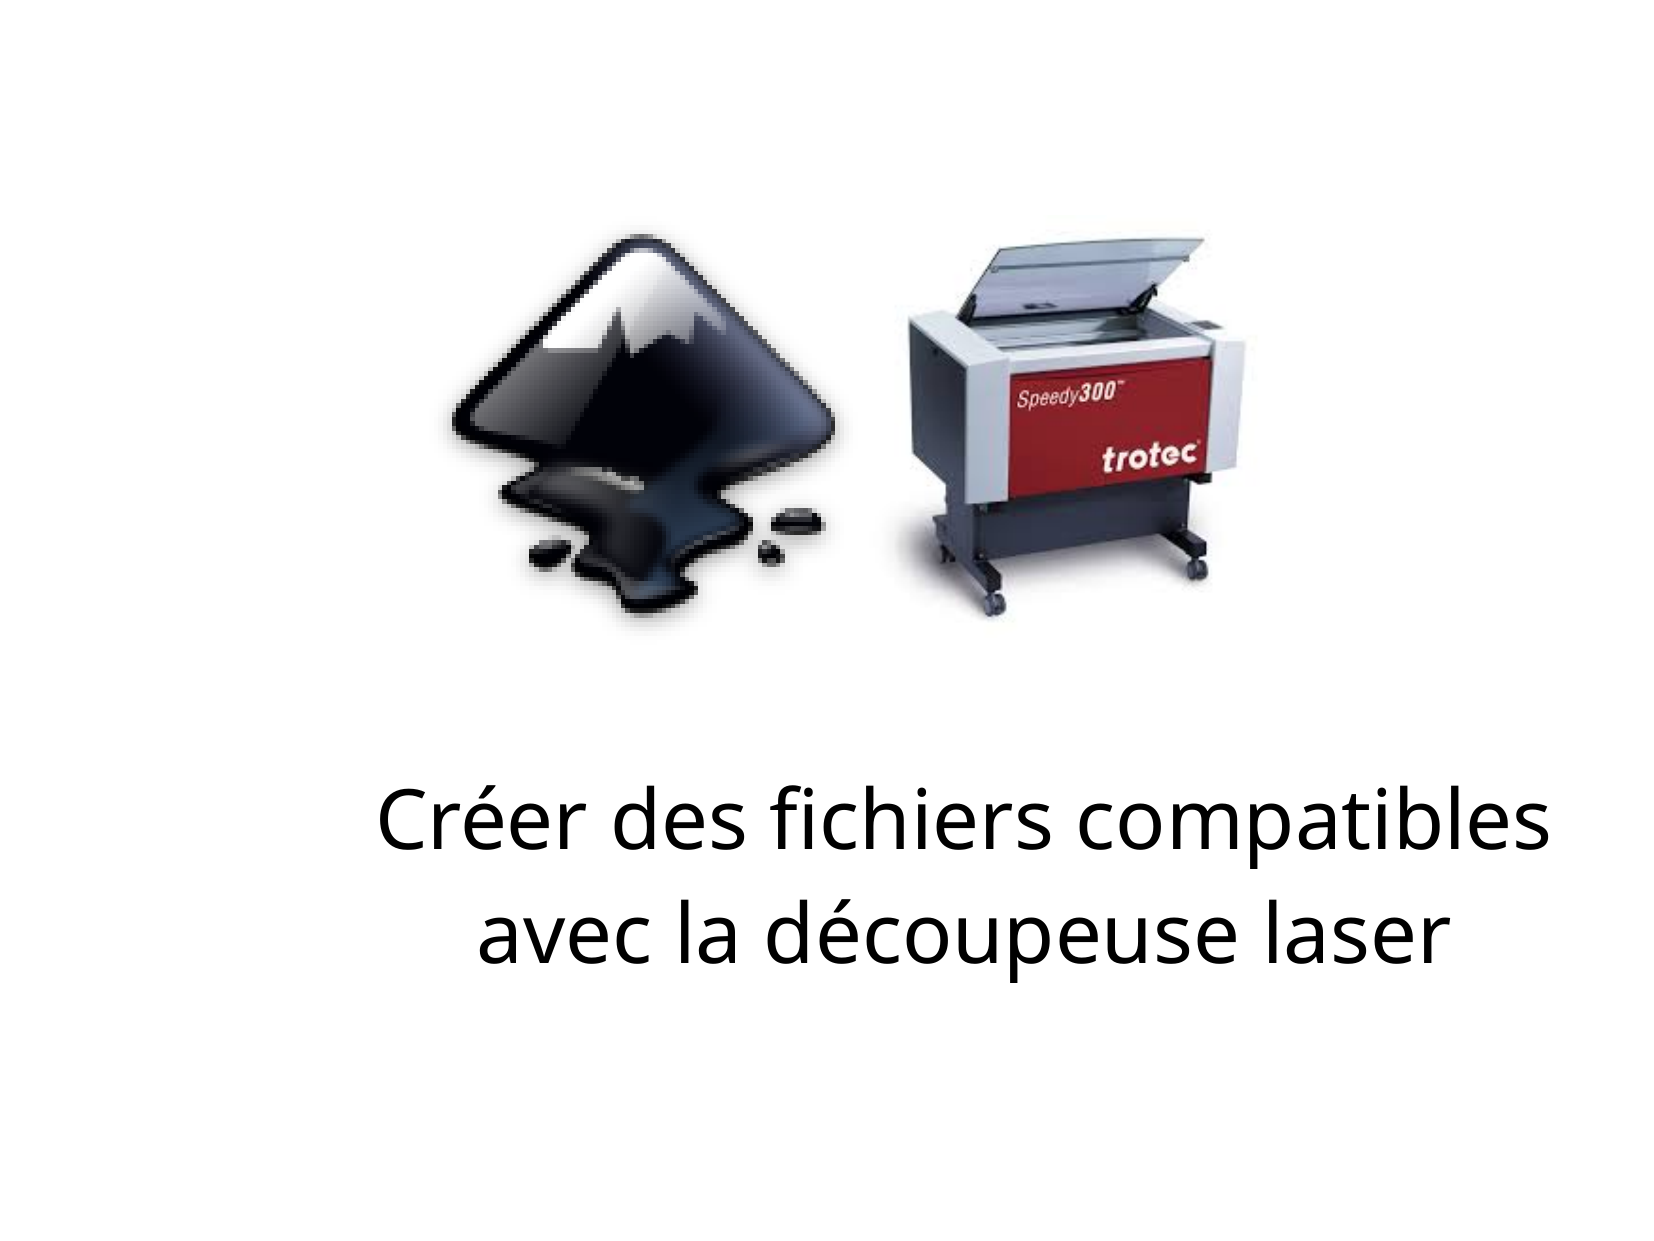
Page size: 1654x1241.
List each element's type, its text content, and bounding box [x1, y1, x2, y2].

picture [425, 212, 863, 650]
picture [865, 215, 1288, 638]
text_box Créer des fichiers compatibles avec la découpeuse laser [360, 753, 1353, 981]
